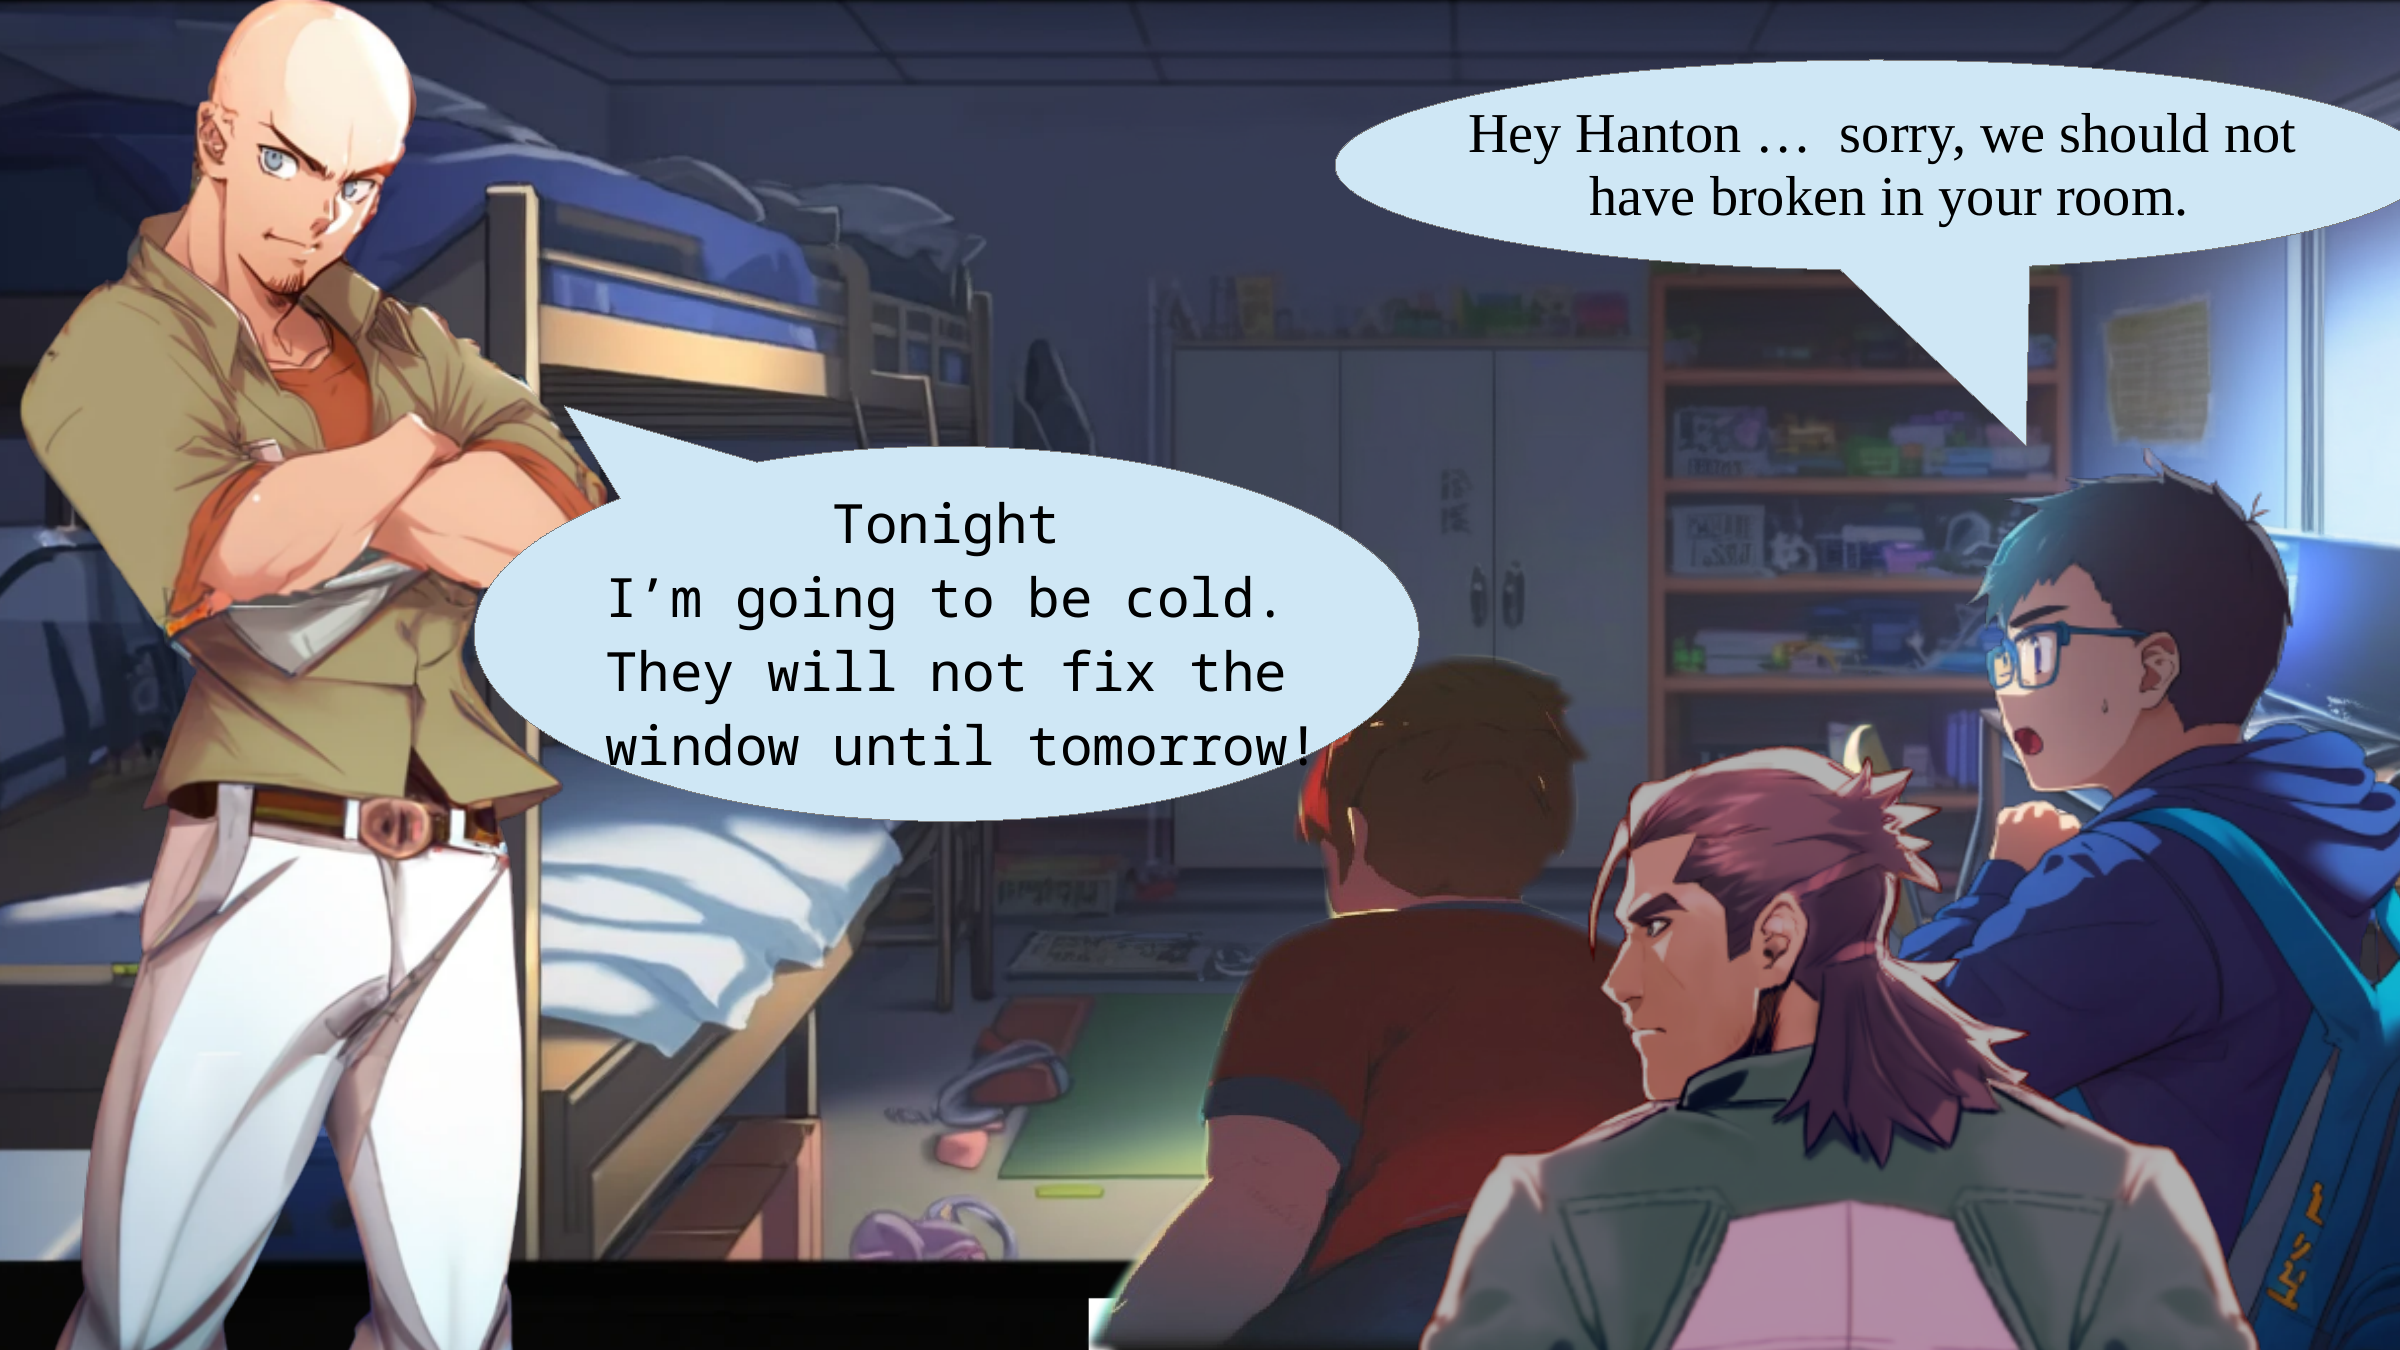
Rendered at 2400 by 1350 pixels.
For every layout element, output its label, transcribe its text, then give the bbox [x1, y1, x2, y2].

text_box Hey Hanton … sorry, we should not have broken in your room. [1335, 59, 2400, 446]
text_box Tonight I’m going to be cold. They will not fix the window until tomorrow! [474, 405, 1420, 822]
picture [0, 0, 2400, 1350]
